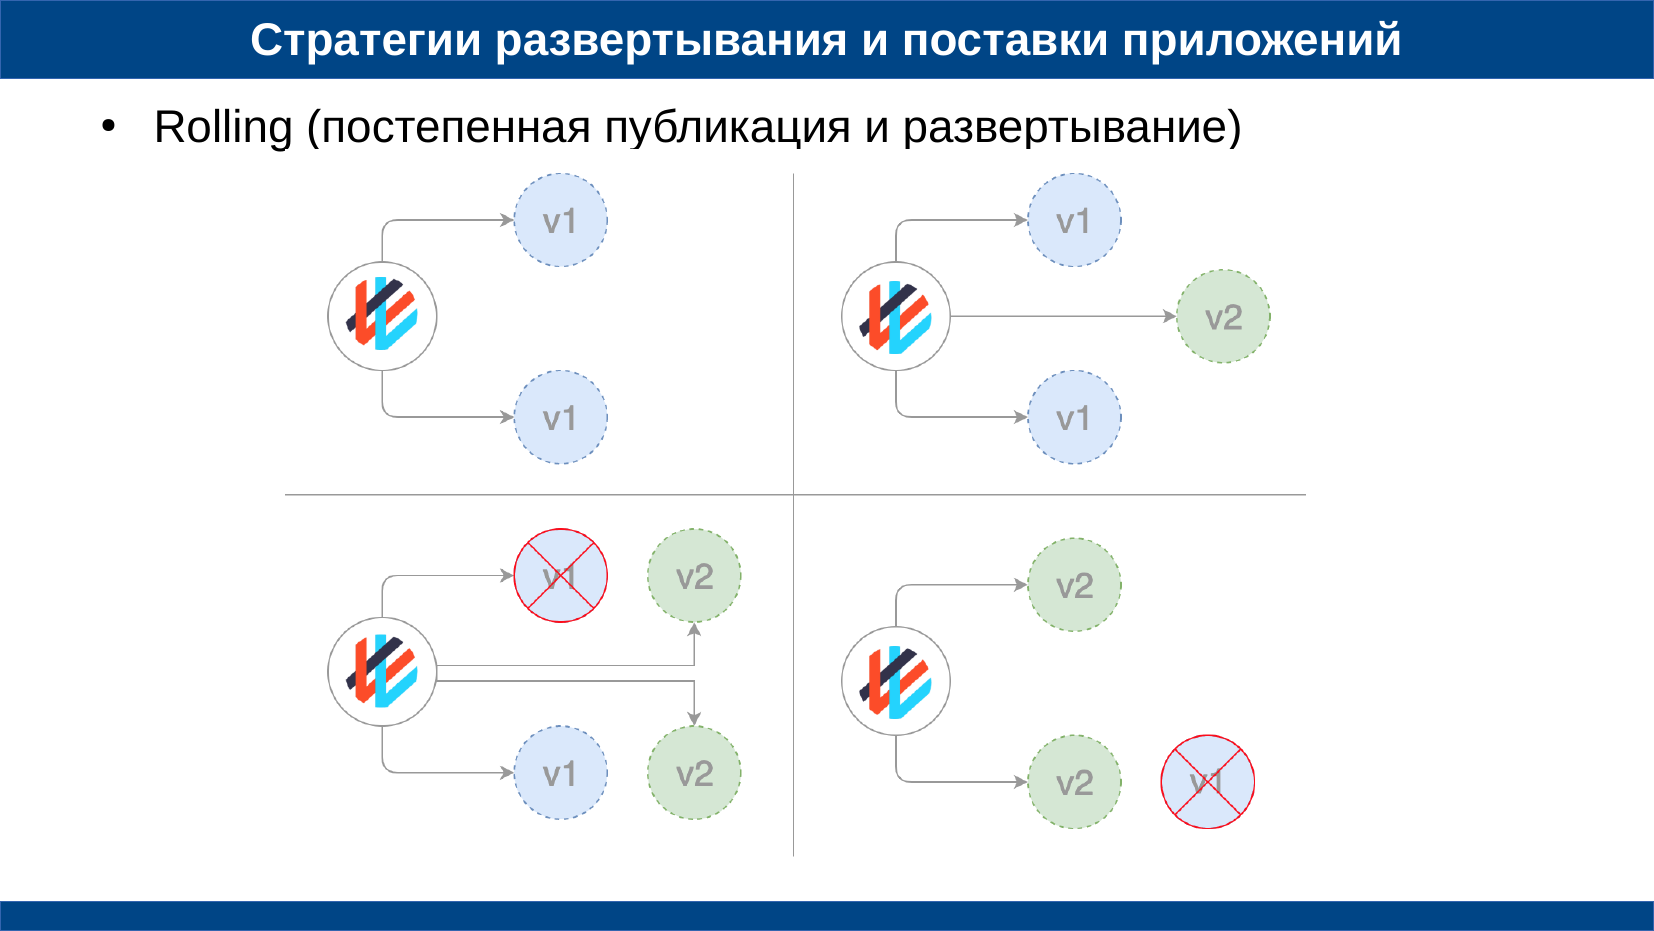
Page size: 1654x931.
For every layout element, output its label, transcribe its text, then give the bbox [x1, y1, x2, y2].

title Стратегии развертывания и поставки приложений [0, 0, 1654, 79]
picture [285, 149, 1396, 891]
list Rolling (постепенная публикация и развертывание) [82, 101, 1571, 359]
